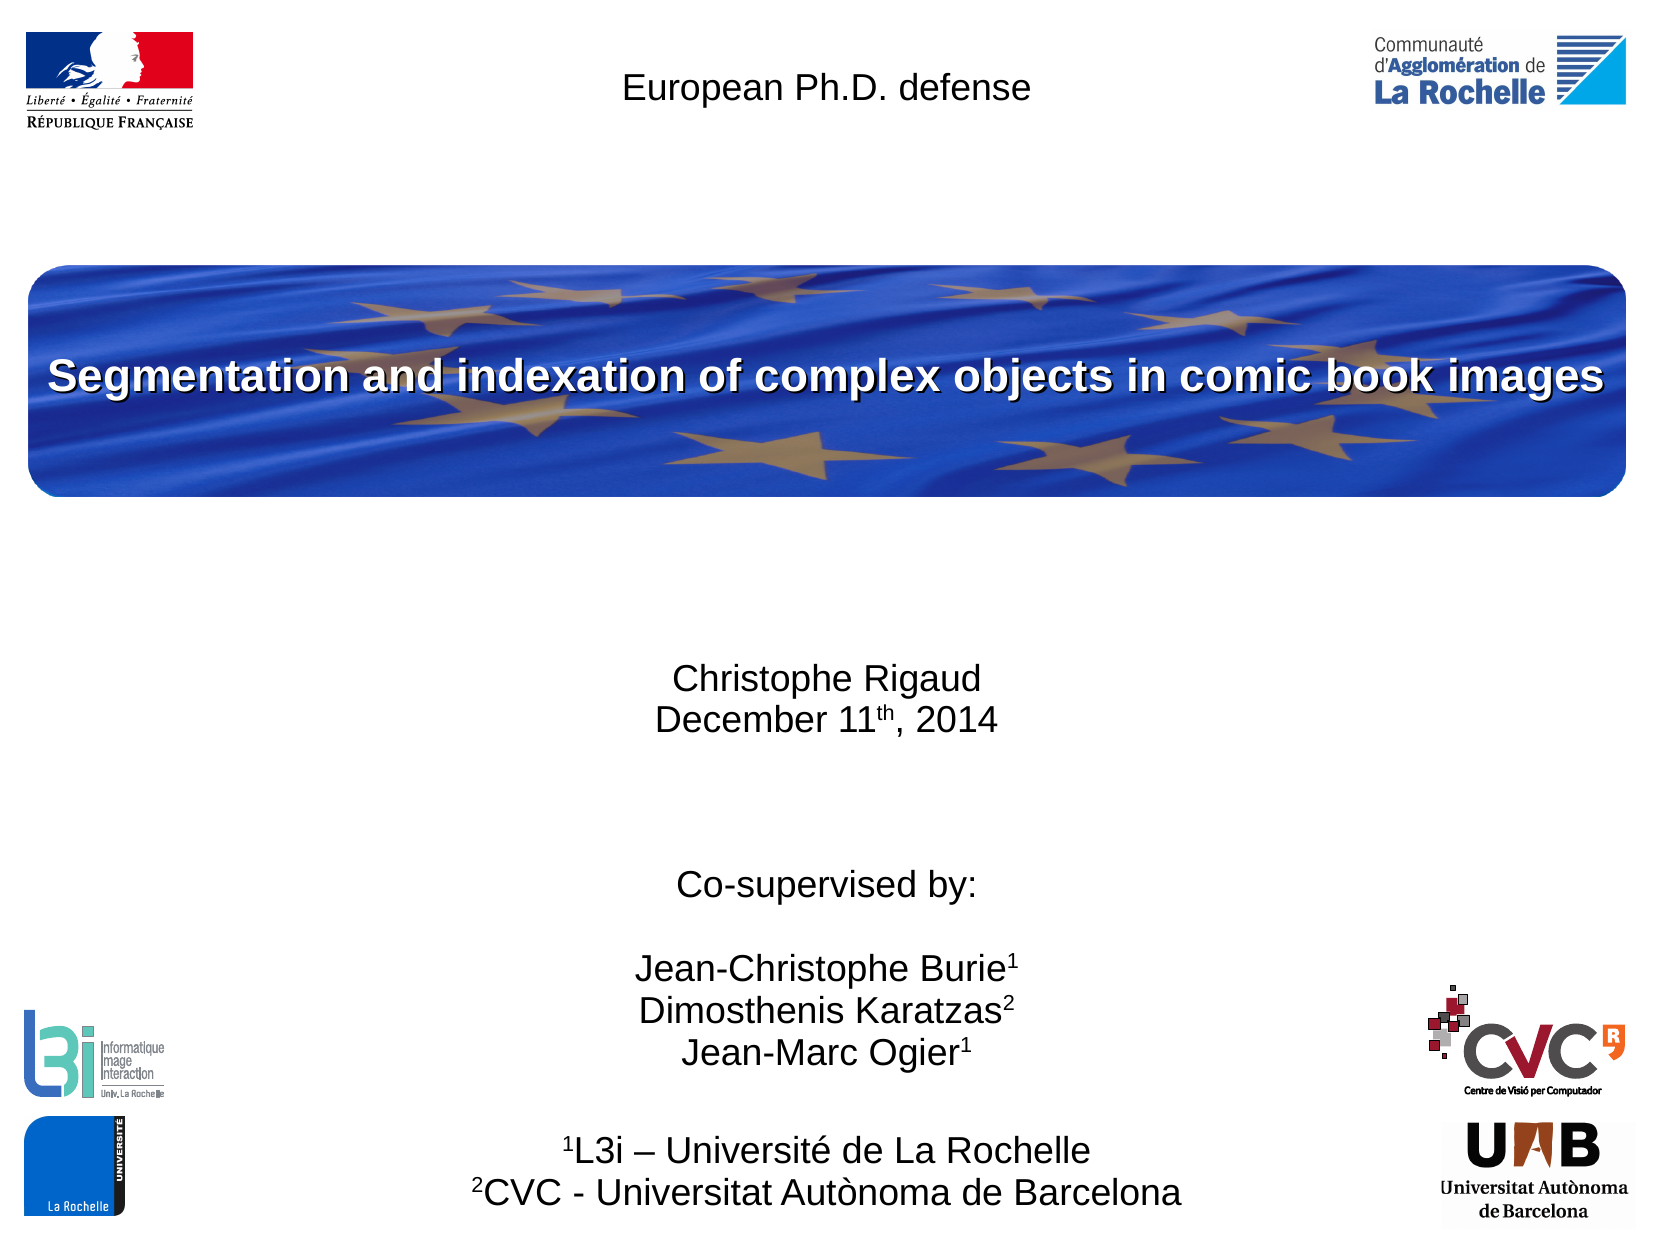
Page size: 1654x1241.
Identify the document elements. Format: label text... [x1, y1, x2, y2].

picture [1370, 29, 1632, 111]
text_box Segmentation and indexation of complex objects in comic book images [17, 342, 1636, 409]
text_box Co-supervised by: Jean-Christophe Burie1 Dimosthenis Karatzas2 Jean-Marc Ogier1 [555, 856, 1099, 1086]
picture [24, 1116, 125, 1216]
text_box 1L3i – Université de La Rochelle 2CVC - Universitat Autònoma de Barcelona [366, 1122, 1288, 1224]
chart [1422, 980, 1627, 1099]
picture [28, 409, 1626, 498]
picture [26, 32, 193, 130]
text_box Christophe Rigaud December 11th, 2014 [366, 649, 1288, 750]
chart [1441, 1122, 1636, 1229]
picture [28, 265, 1626, 342]
text_box European Ph.D. defense [366, 59, 1288, 116]
chart [24, 1009, 178, 1117]
